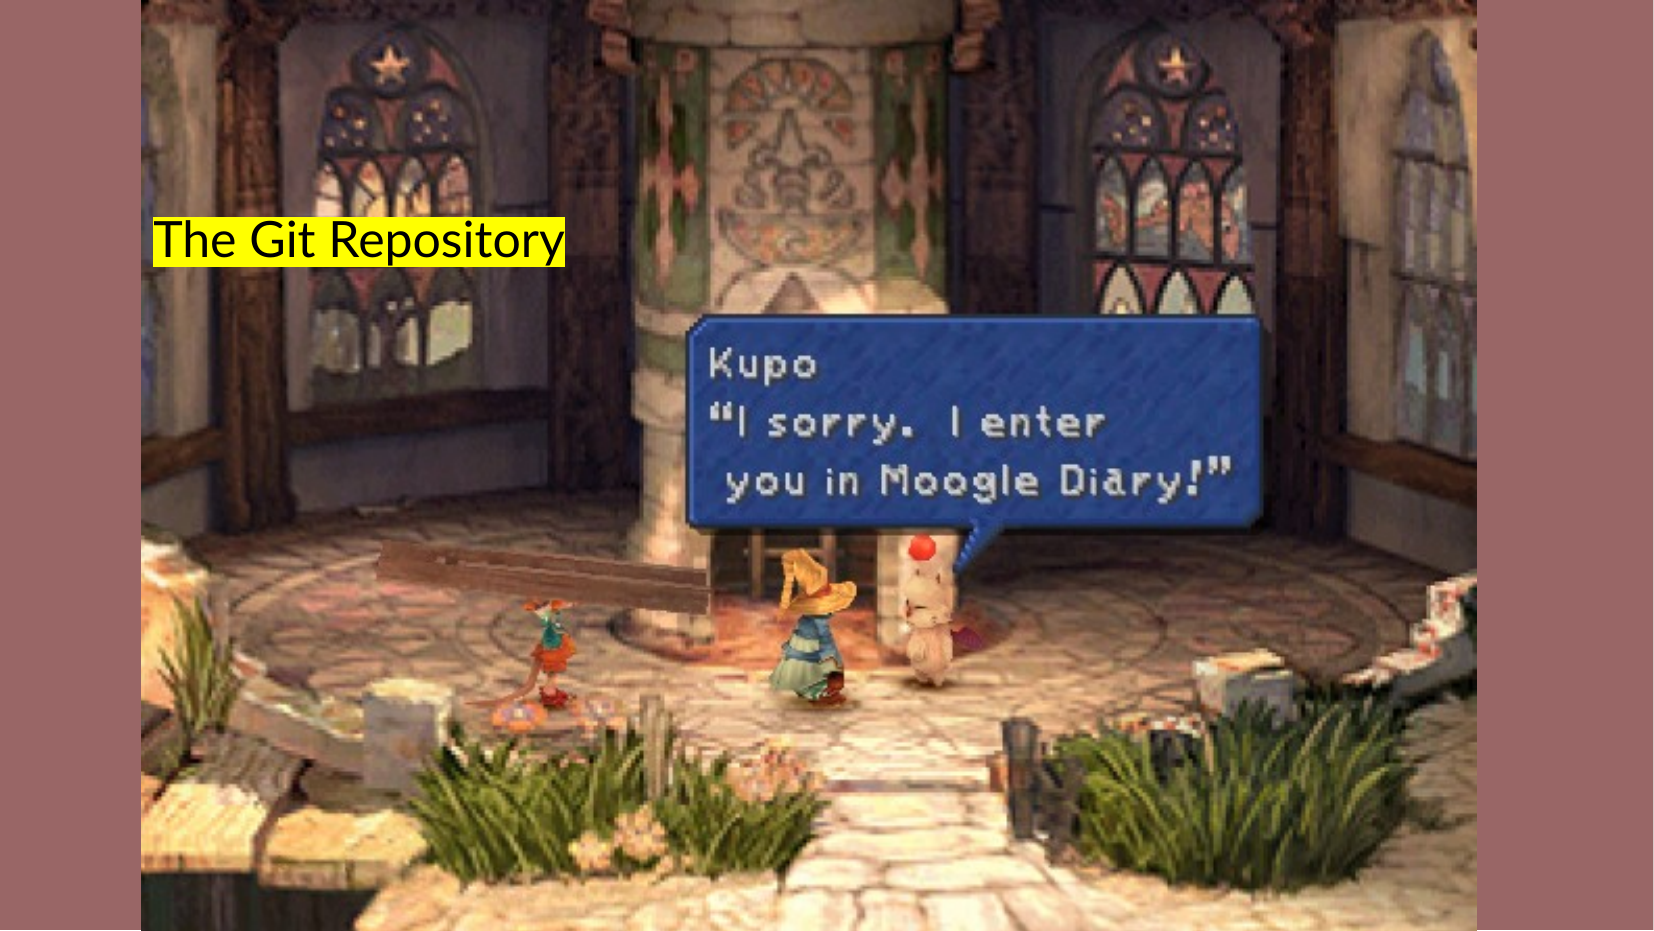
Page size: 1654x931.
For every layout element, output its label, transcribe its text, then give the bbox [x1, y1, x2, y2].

list The Git Repository [82, 217, 1571, 839]
picture [141, 0, 1477, 217]
picture [141, 839, 1477, 931]
